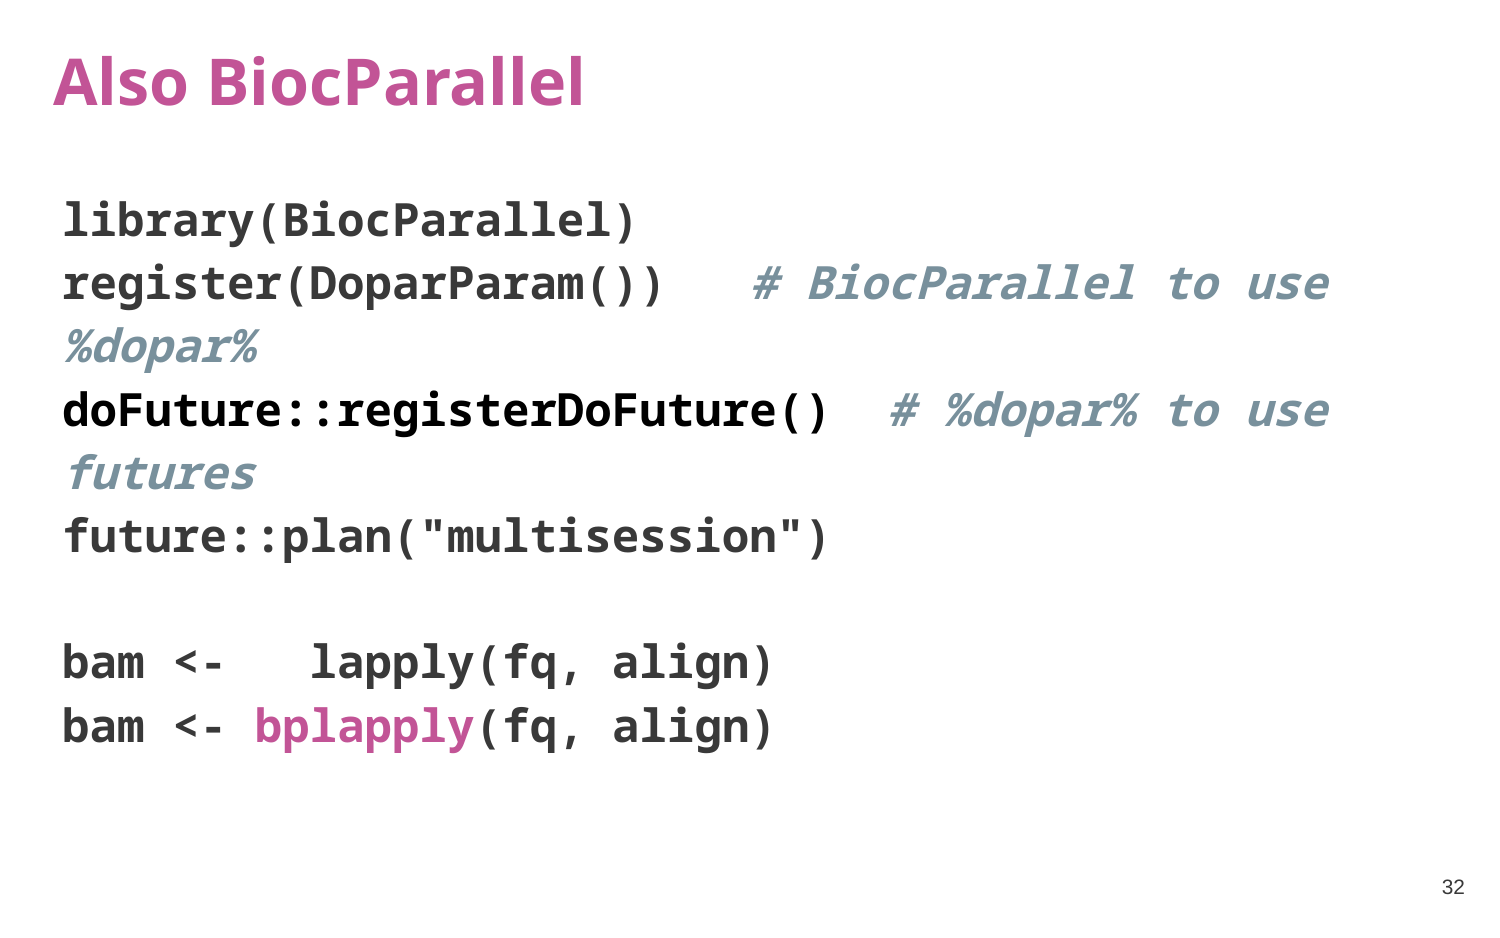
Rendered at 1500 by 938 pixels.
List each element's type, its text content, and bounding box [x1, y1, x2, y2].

title Also BiocParallel [38, 25, 1437, 130]
list library(BiocParallel) register(DoparParam()) # BiocParallel to use %dopar% doFuture::registerDoFuture() # %dopar% to use futures future::plan("multisession") bam <- lapply(fq, align) bam <- bplapply(fq, align) [47, 167, 1445, 730]
slide_number <number> [1389, 849, 1480, 922]
